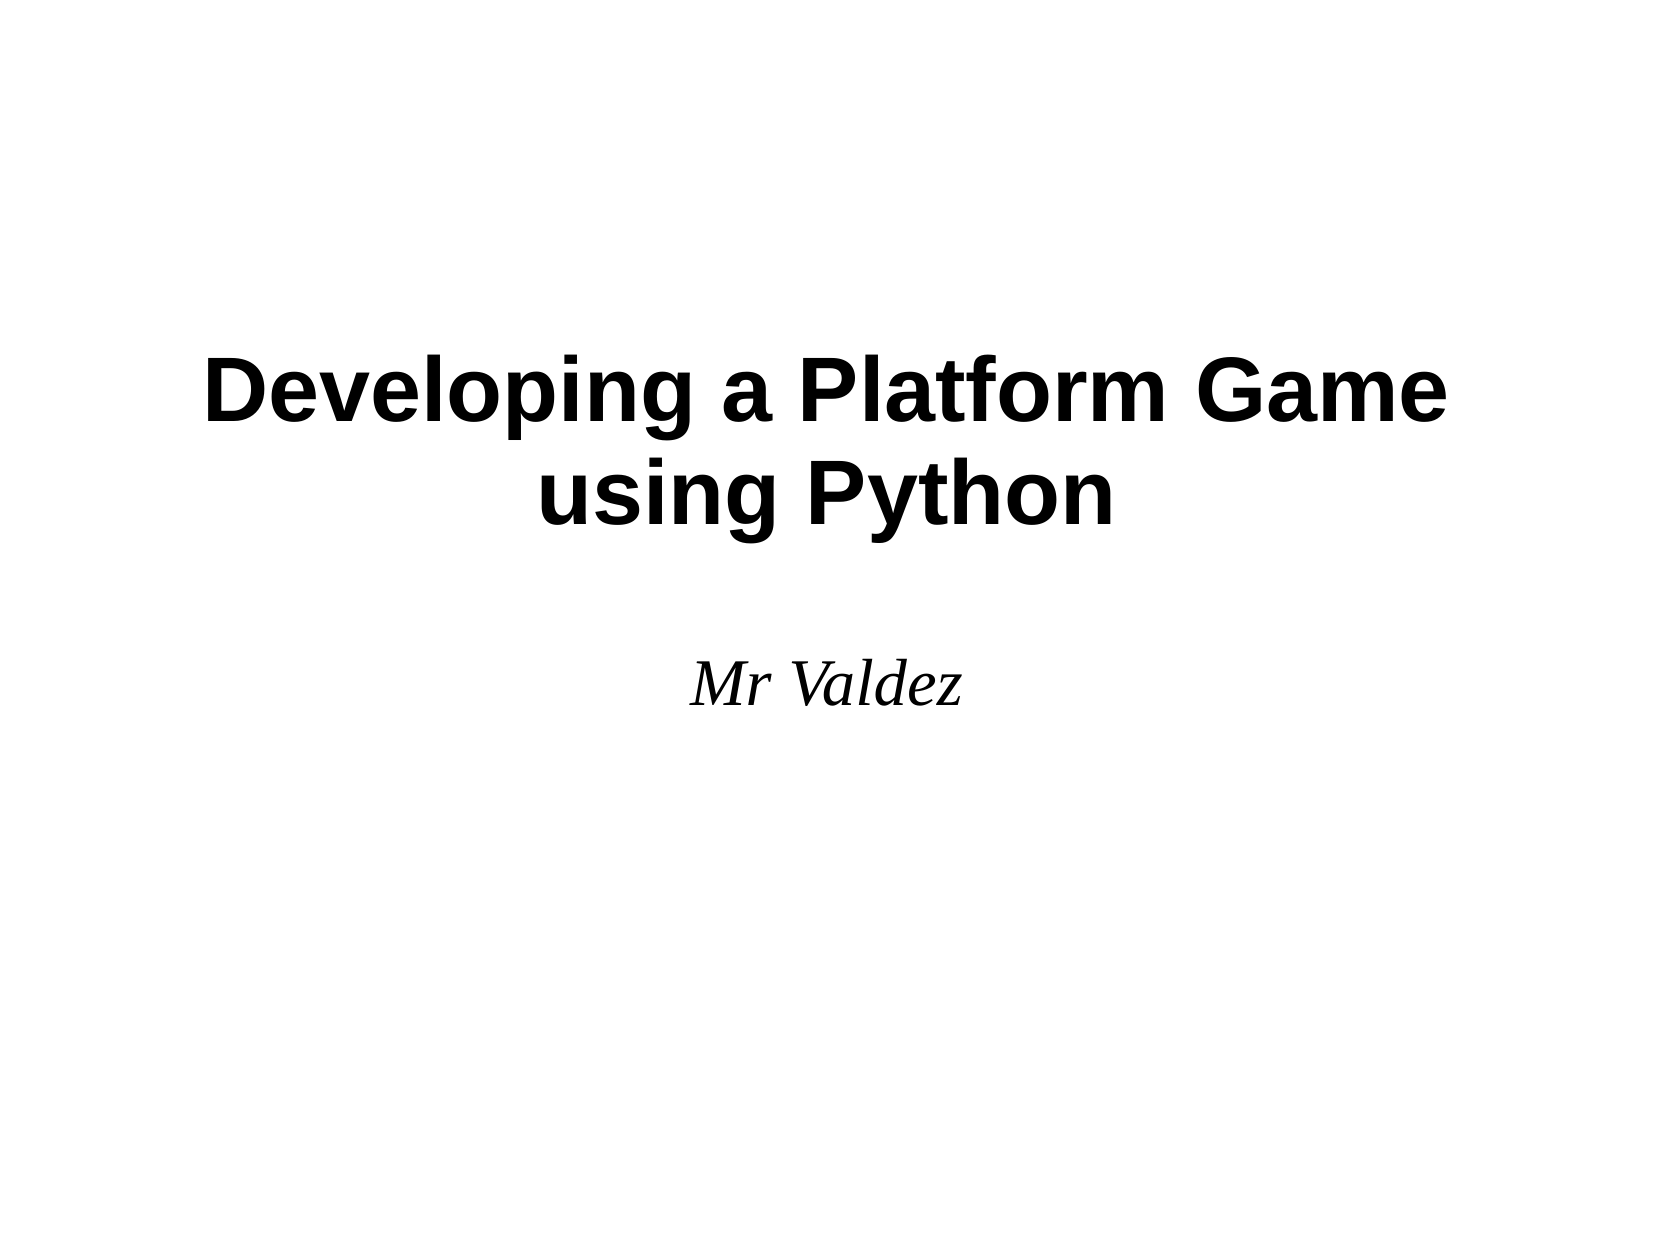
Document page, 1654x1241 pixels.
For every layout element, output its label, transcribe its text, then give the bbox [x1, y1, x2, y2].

subtitle Developing a Platform Game using Python Mr Valdez [82, 49, 1571, 1010]
